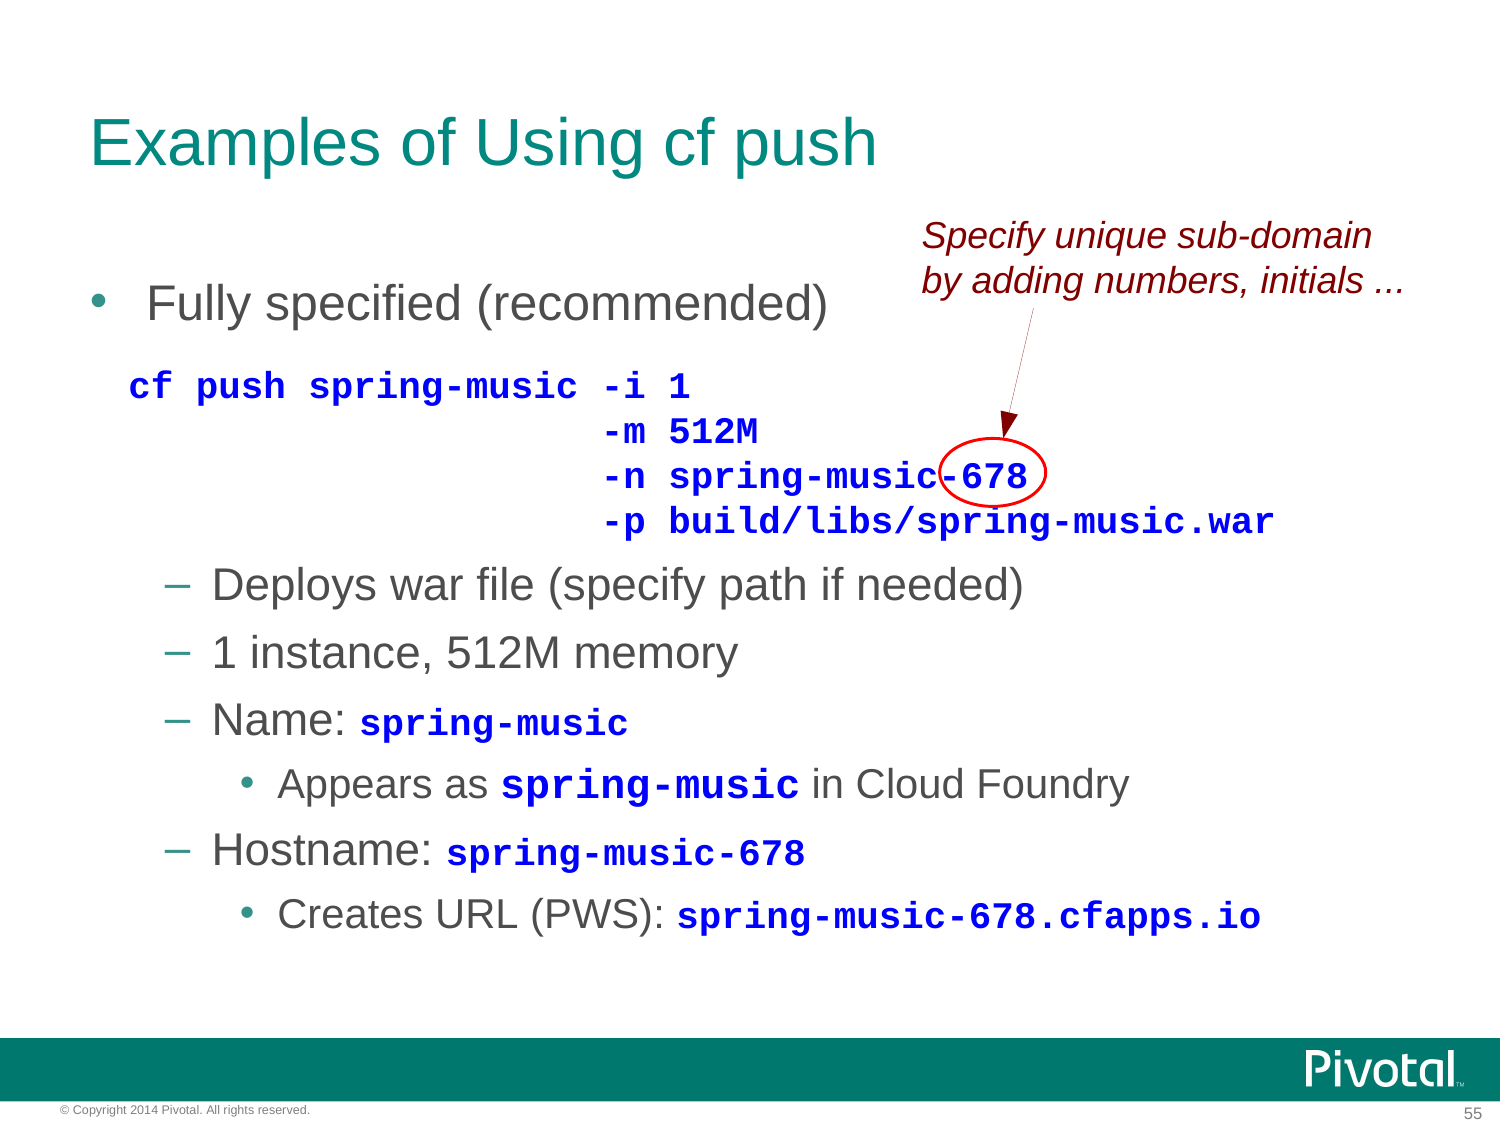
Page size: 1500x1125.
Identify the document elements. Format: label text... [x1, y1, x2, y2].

title Examples of Using cf push [75, 45, 1426, 233]
text_box cf push spring-music -i 1 -m 512M -n spring-music-678 -p build/libs/spring-music.war [942, 440, 1044, 504]
text_box cf push spring-music -i 1 -m 512M -n spring-music-678 -p build/libs/spring-music.war [113, 353, 1404, 549]
text_box Specify unique sub-domain by adding numbers, initials ... [906, 203, 1468, 309]
list Fully specified (recommended) Deploys war file (specify path if needed) 1 instance, 512M memory Name: spring-music Appears as spring-music in Cloud Foundry Hostname: spring-music-678 Creates URL (PWS): spring-music-678.cfapps.io [75, 262, 1426, 1008]
picture [1306, 1050, 1464, 1087]
